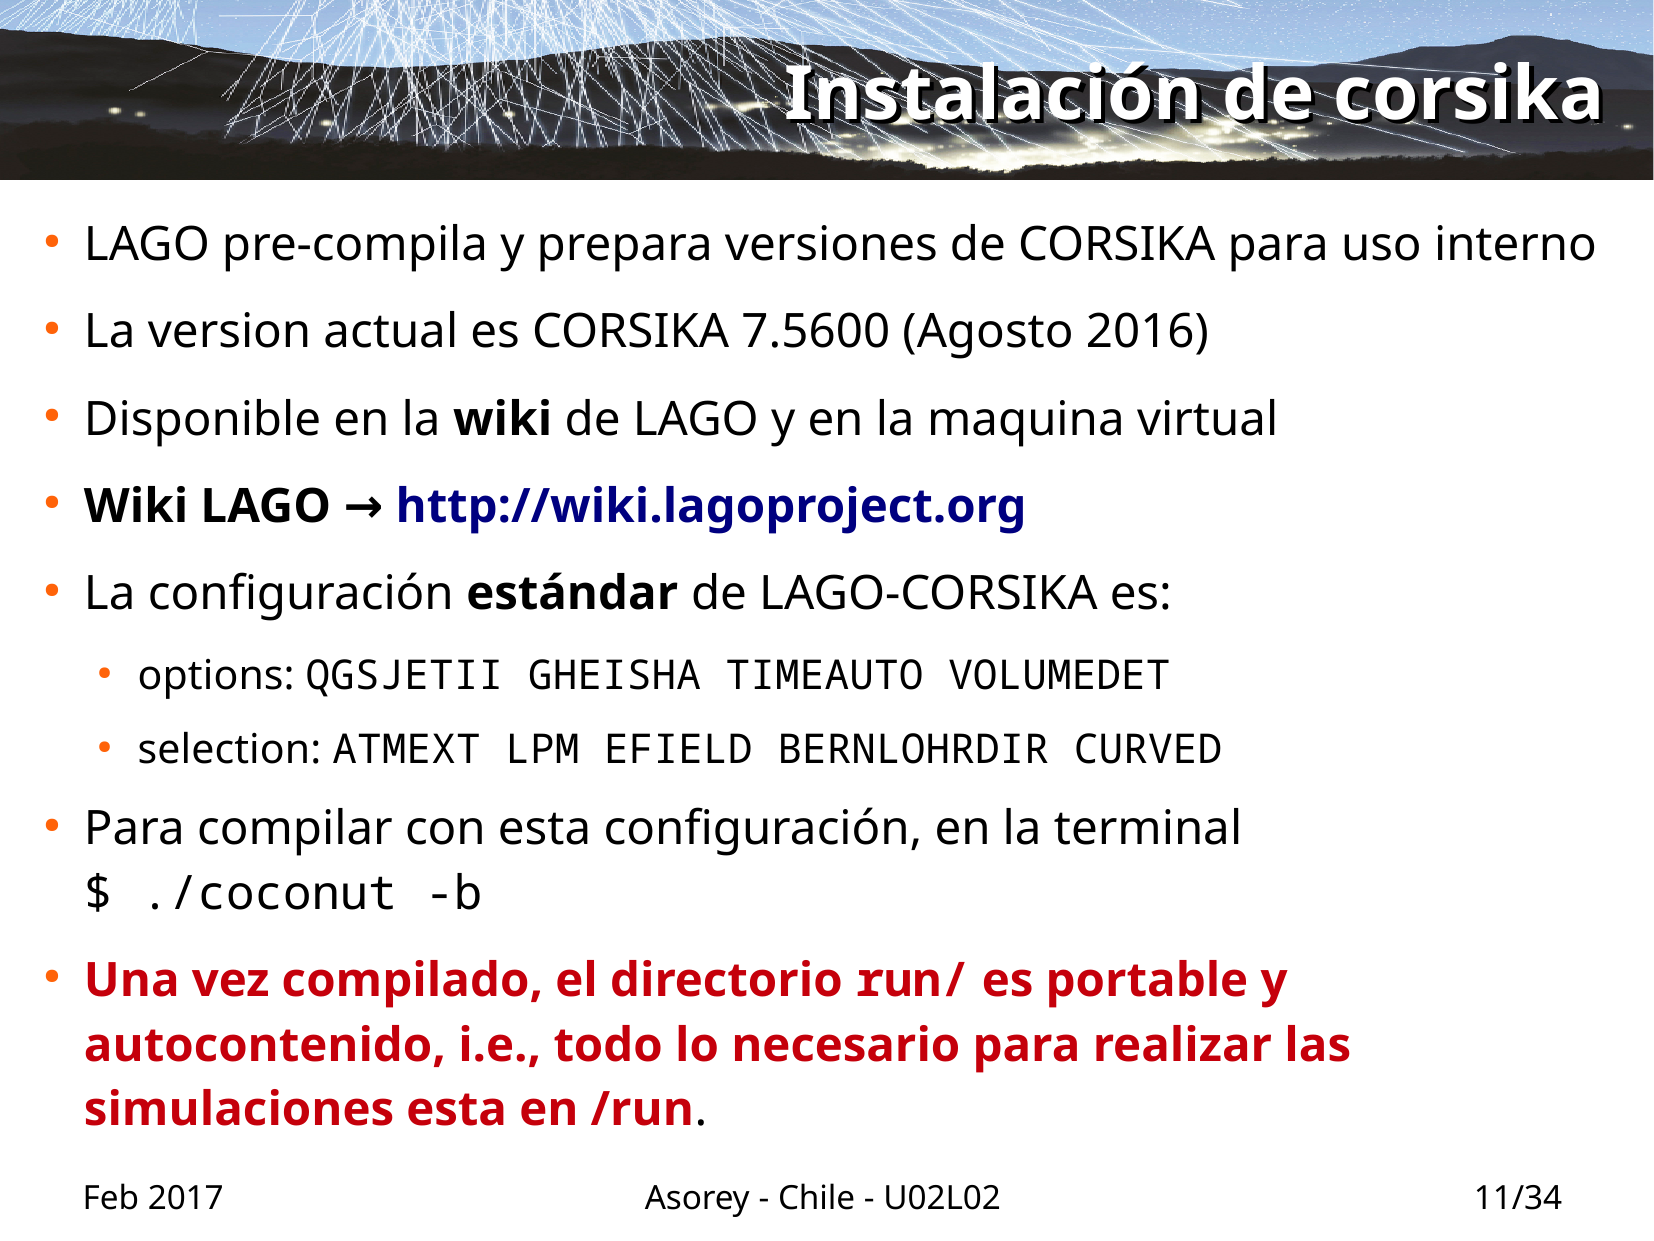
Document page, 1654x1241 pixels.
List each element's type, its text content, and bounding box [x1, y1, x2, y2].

title Instalación de corsika [45, 15, 1606, 166]
picture [0, 0, 1654, 180]
list LAGO pre-compila y prepara versiones de CORSIKA para uso interno La version actual es CORSIKA 7.5600 (Agosto 2016) Disponible en la wiki de LAGO y en la maquina virtual Wiki LAGO → http://wiki.lagoproject.org La configuración estándar de LAGO-CORSIKA es: options: QGSJETII GHEISHA TIMEAUTO VOLUMEDET selection: ATMEXT LPM EFIELD BERNLOHRDIR CURVED Para compilar con esta configuración, en la terminal $ ./coconut -b Una vez compilado, el directorio run/ es portable y autocontenido, i.e., todo lo necesario para realizar las simulaciones esta en /run. [30, 210, 1621, 1201]
